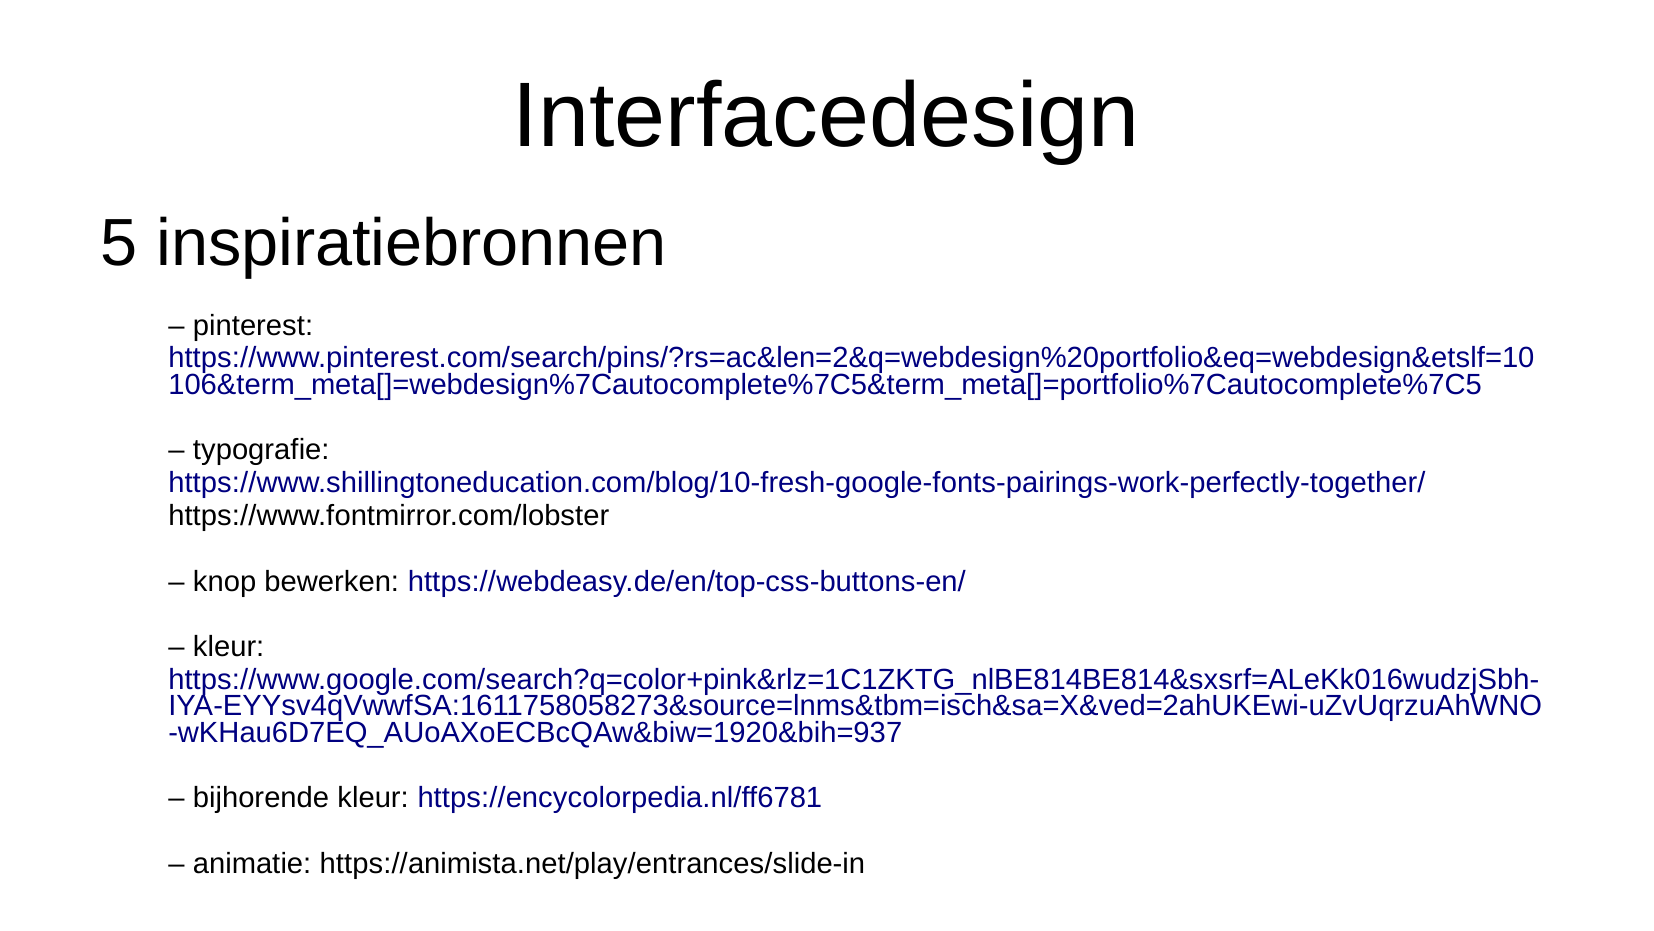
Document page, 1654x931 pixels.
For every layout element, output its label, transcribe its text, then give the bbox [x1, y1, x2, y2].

title Interfacedesign [82, 37, 1571, 193]
subtitle 5 inspiratiebronnen [70, 177, 697, 308]
text_box – pinterest: https://www.pinterest.com/search/pins/?rs=ac&len=2&q=webdesign%20portfolio&eq=webdesign&etslf=10106&term_meta[]=webdesign%7Cautocomplete%7C5&term_meta[]=portfolio%7Cautocomplete%7C5 – typografie: https://www.shillingtoneducation.com/blog/10-fresh-google-fonts-pairings-work-perfectly-together/ https://www.fontmirror.com/lobster – knop bewerken: https://webdeasy.de/en/top-css-buttons-en/ – kleur: https://www.google.com/search?q=color+pink&rlz=1C1ZKTG_nlBE814BE814&sxsrf=ALeKk016wudzjSbh-IYA-EYYsv4qVwwfSA:1611758058273&source=lnms&tbm=isch&sa=X&ved=2ahUKEwi-uZvUqrzuAhWNO-wKHau6D7EQ_AUoAXoECBcQAw&biw=1920&bih=937 – bijhorende kleur: https://encycolorpedia.nl/ff6781 – animatie: https://animista.net/play/entrances/slide-in [153, 301, 1560, 931]
